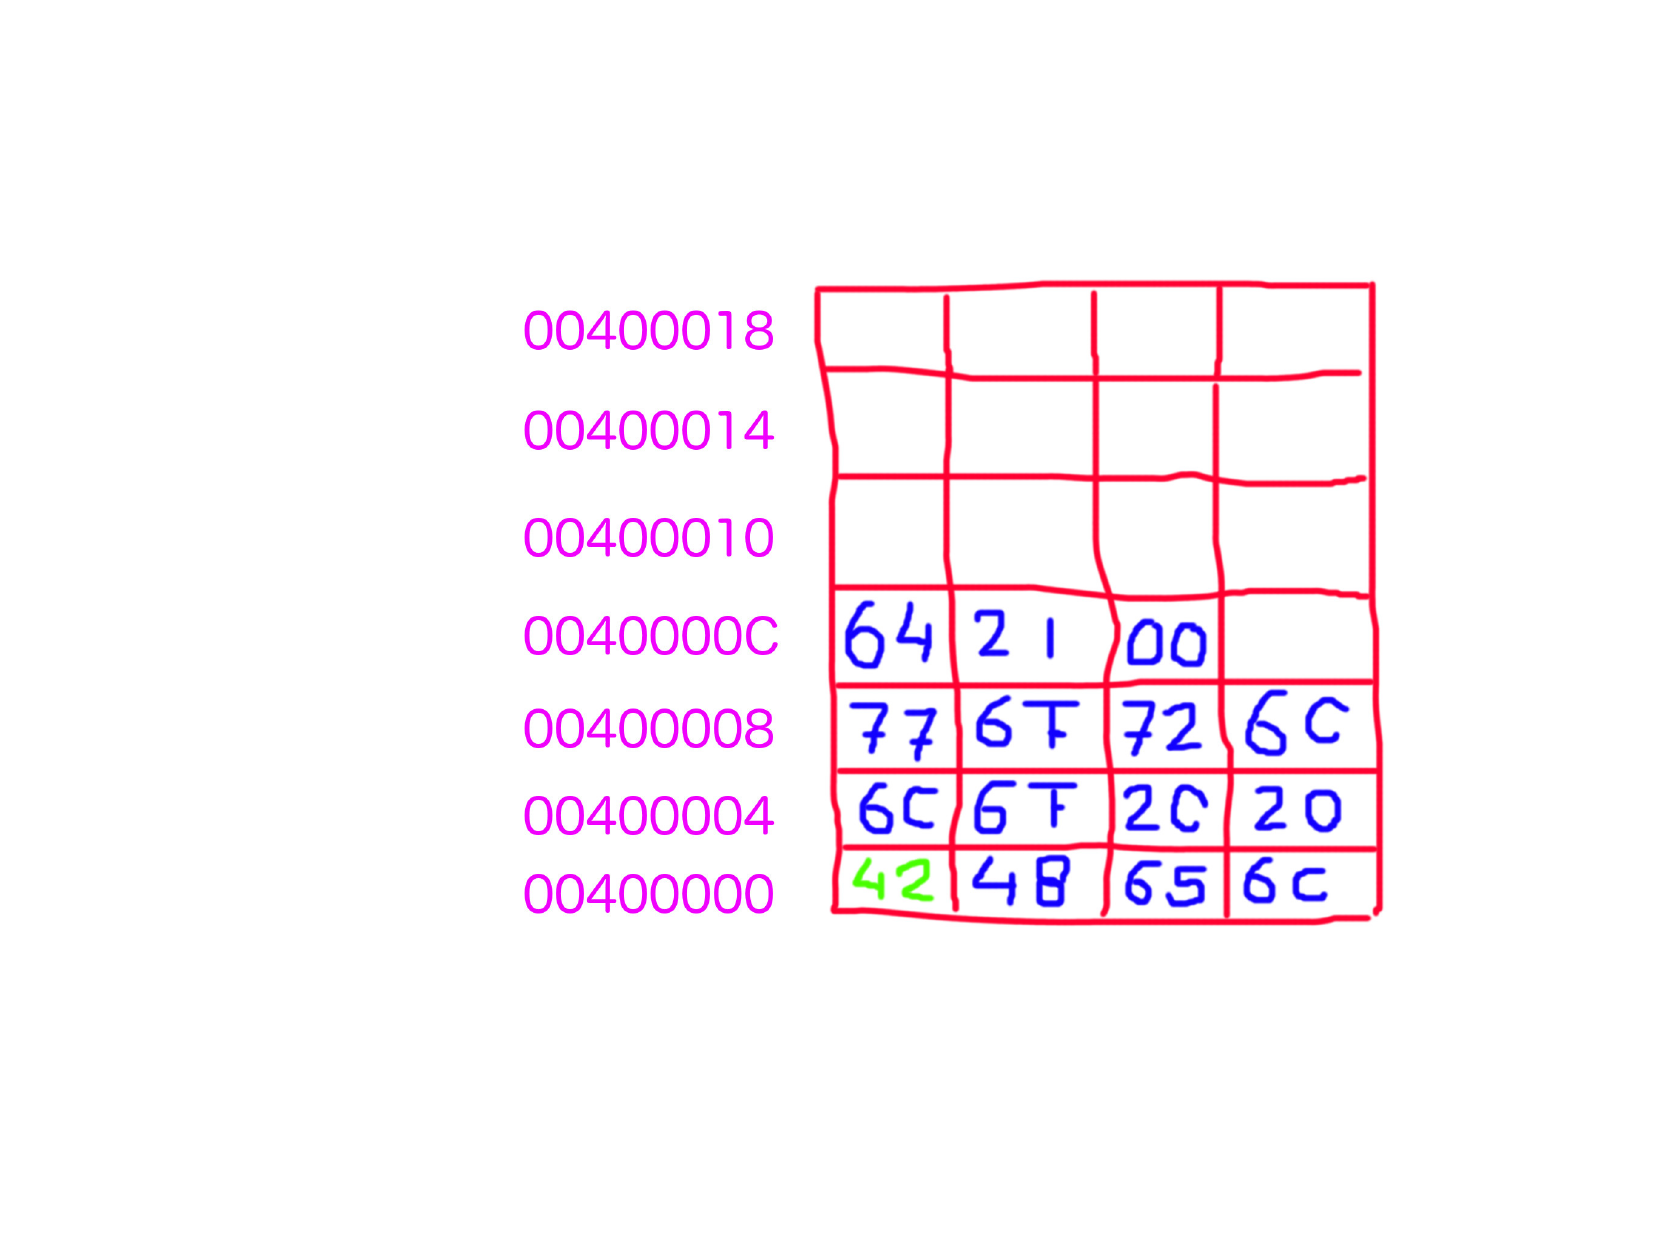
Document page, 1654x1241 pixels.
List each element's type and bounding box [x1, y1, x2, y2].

picture [184, 49, 1426, 1241]
